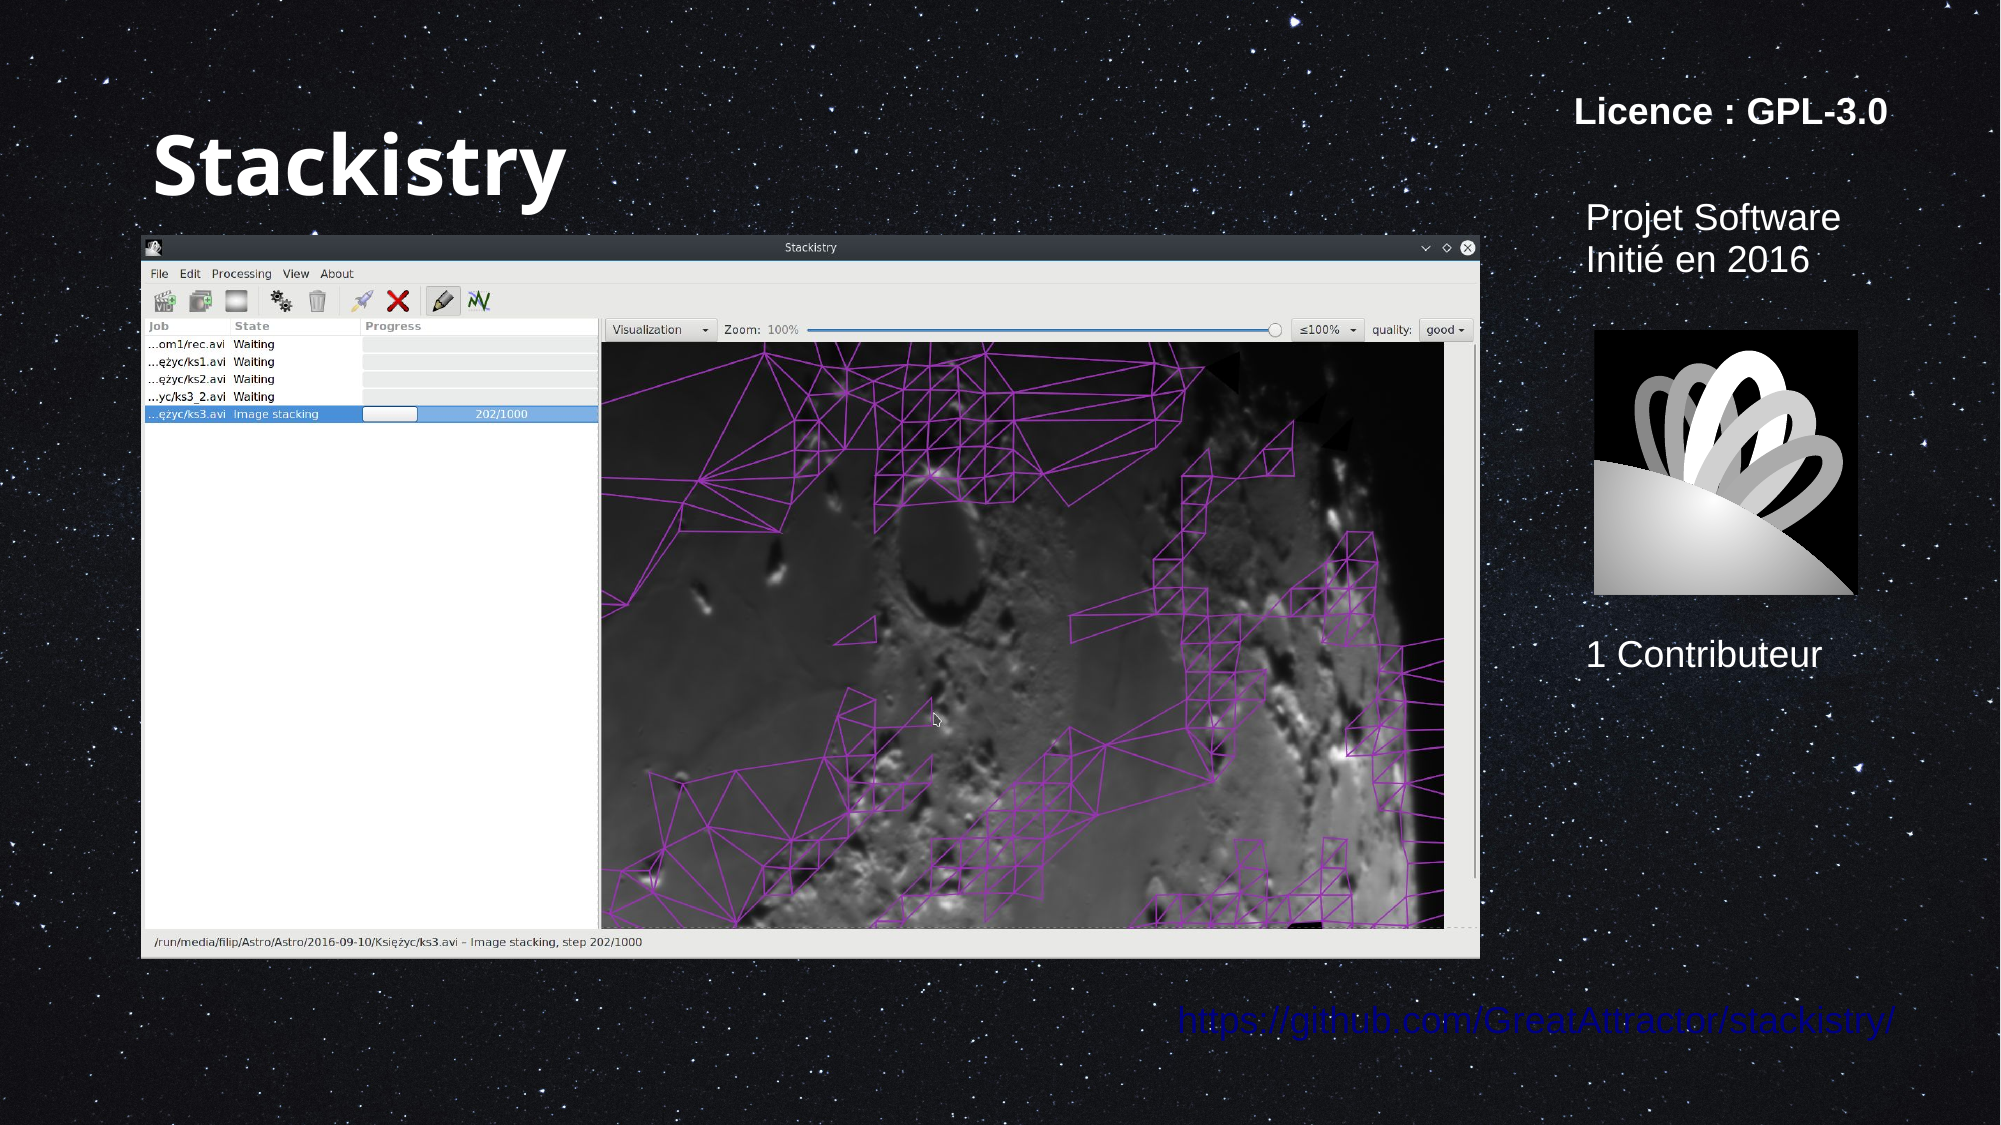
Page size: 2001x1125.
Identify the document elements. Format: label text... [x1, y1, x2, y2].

title Stackistry [137, 59, 1359, 278]
text_box Projet Software Initié en 2016 [1570, 188, 1902, 372]
text_box https://github.com/GreatAttractor/stackistry/ [1162, 992, 1938, 1125]
picture [0, 0, 2001, 1125]
text_box Licence : GPL-3.0 [1559, 82, 1914, 142]
text_box 1 Contributeur [1570, 625, 1961, 725]
